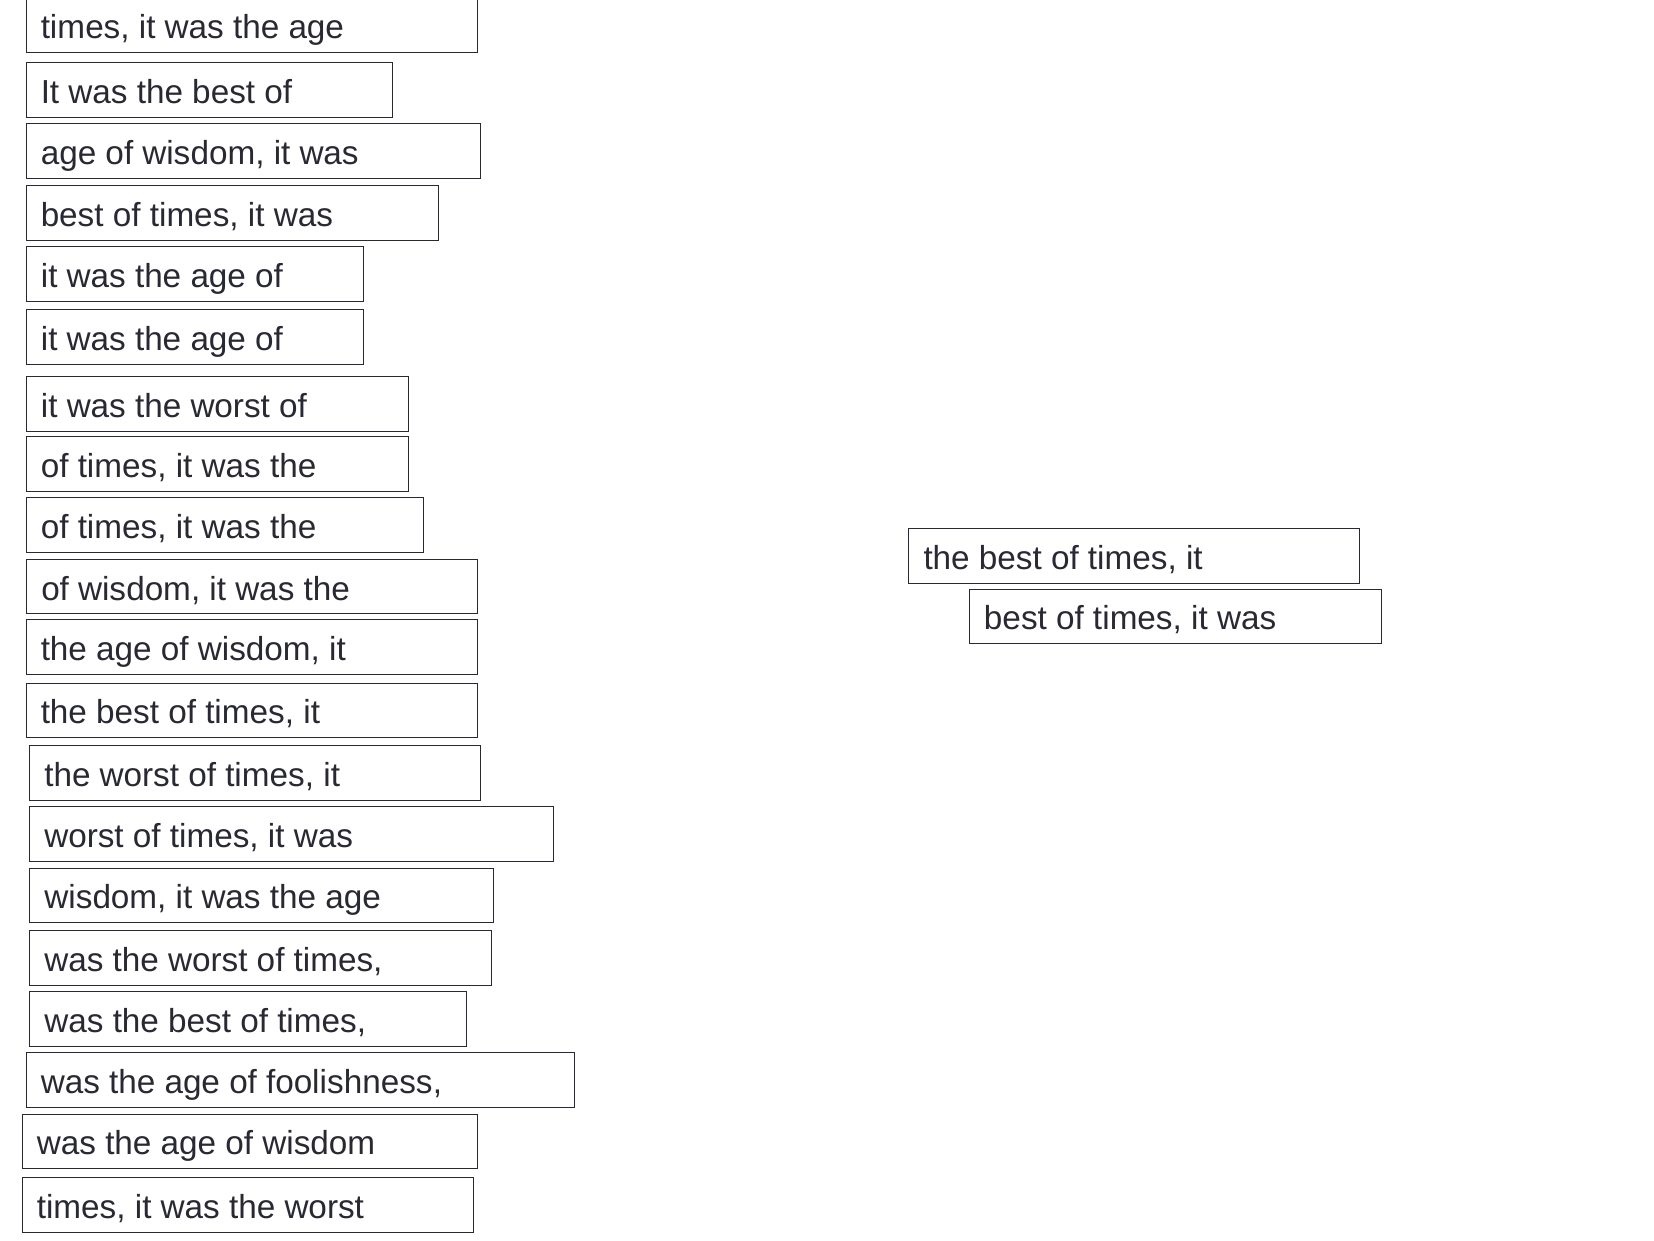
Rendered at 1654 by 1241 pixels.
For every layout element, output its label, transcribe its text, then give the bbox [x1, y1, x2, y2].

text_box it was the worst of [26, 376, 409, 432]
text_box it was the age of [26, 309, 364, 365]
text_box worst of times, it was [29, 806, 554, 862]
text_box it was the age of [26, 246, 364, 302]
text_box of times, it was the [26, 436, 409, 492]
text_box the age of wisdom, it [26, 619, 478, 675]
text_box best of times, it was [969, 589, 1382, 644]
text_box times, it was the age [26, 0, 478, 53]
text_box the worst of times, it [29, 745, 481, 801]
text_box best of times, it was [26, 185, 439, 241]
text_box the best of times, it [908, 528, 1360, 584]
text_box It was the best of [26, 62, 393, 118]
text_box was the age of wisdom [22, 1114, 478, 1169]
text_box was the age of foolishness, [26, 1052, 575, 1108]
text_box age of wisdom, it was [26, 123, 481, 179]
text_box of wisdom, it was the [26, 559, 478, 614]
text_box was the worst of times, [29, 930, 492, 986]
text_box wisdom, it was the age [29, 868, 494, 923]
text_box was the best of times, [29, 991, 467, 1047]
text_box of times, it was the [26, 497, 424, 553]
text_box the best of times, it [26, 683, 478, 738]
text_box times, it was the worst [22, 1177, 474, 1233]
